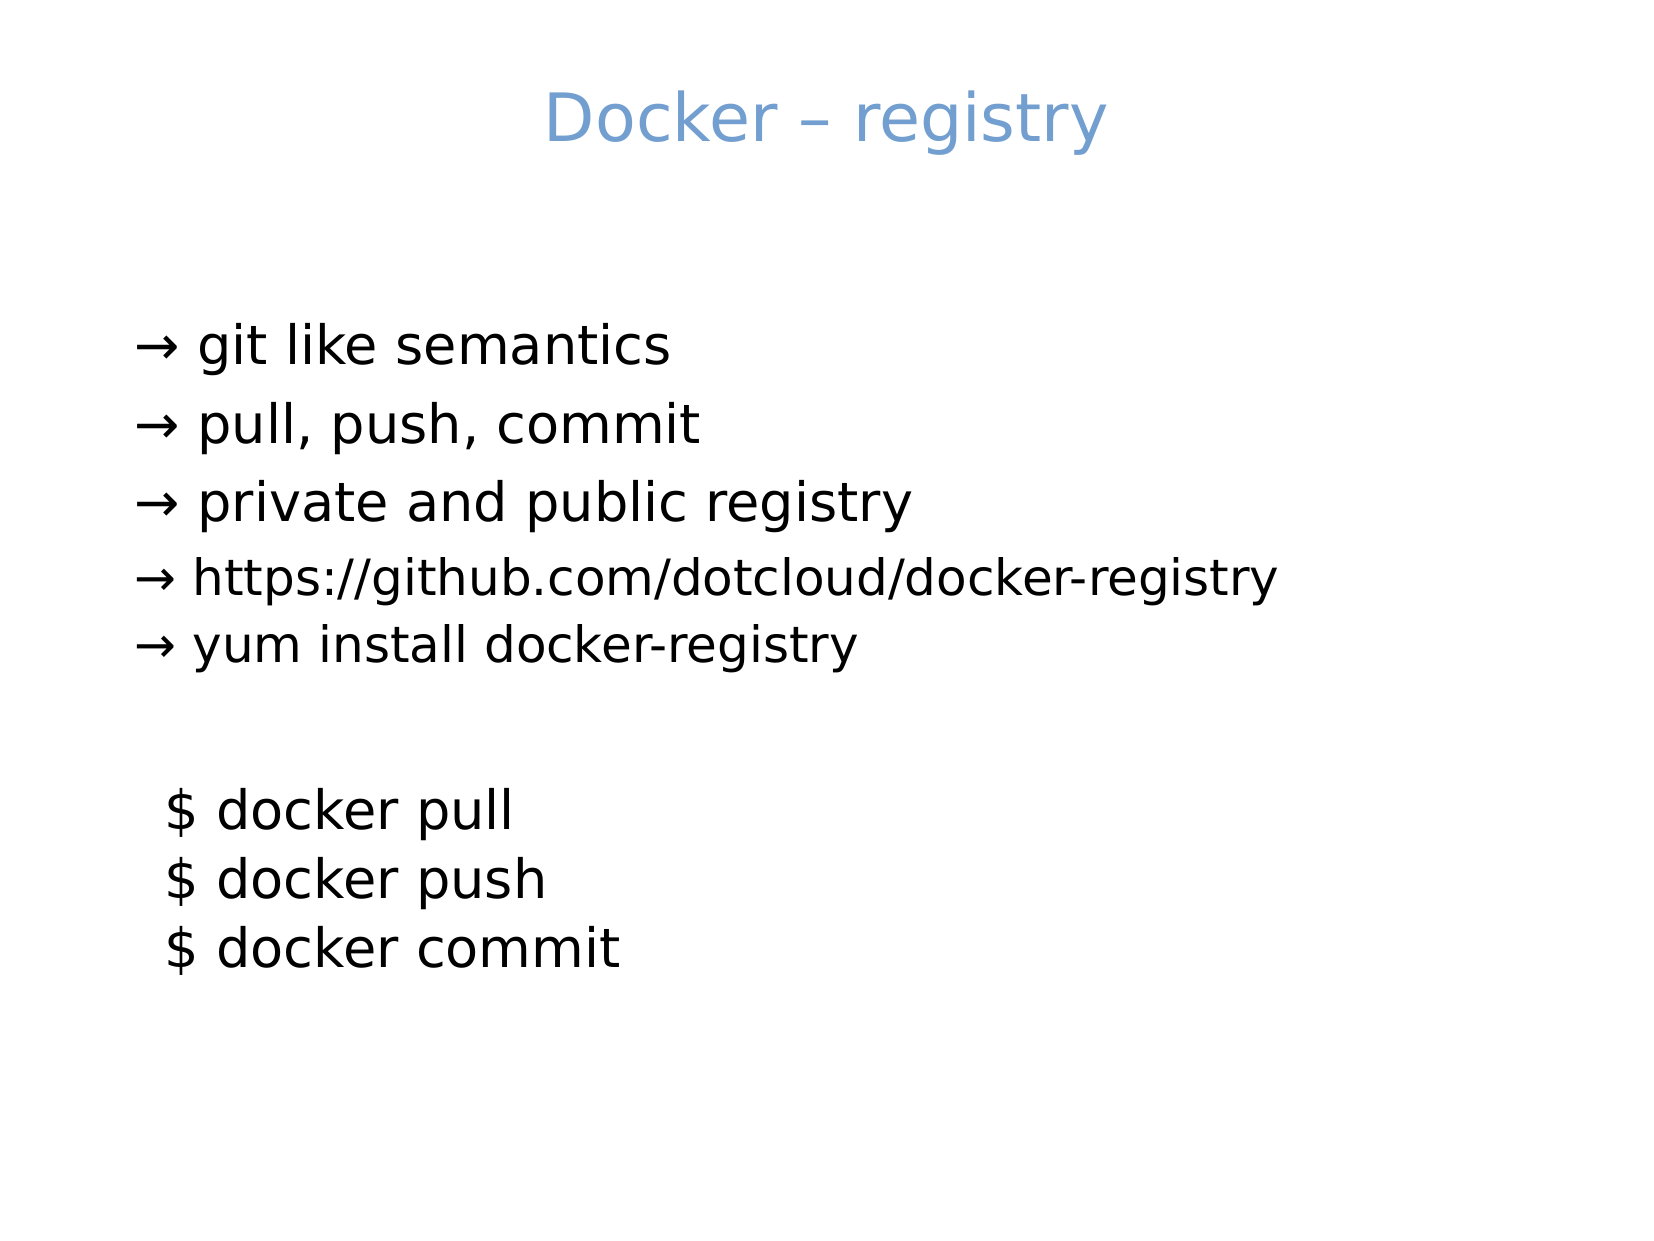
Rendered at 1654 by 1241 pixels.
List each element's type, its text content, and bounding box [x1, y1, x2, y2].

text_box $ docker pull $ docker push $ docker commit [150, 771, 637, 1077]
text_box → git like semantics → pull, push, commit → private and public registry → https://github.com/dotcloud/docker-registry → yum install docker-registry [120, 297, 1295, 673]
text_box Docker – registry [529, 72, 1125, 166]
